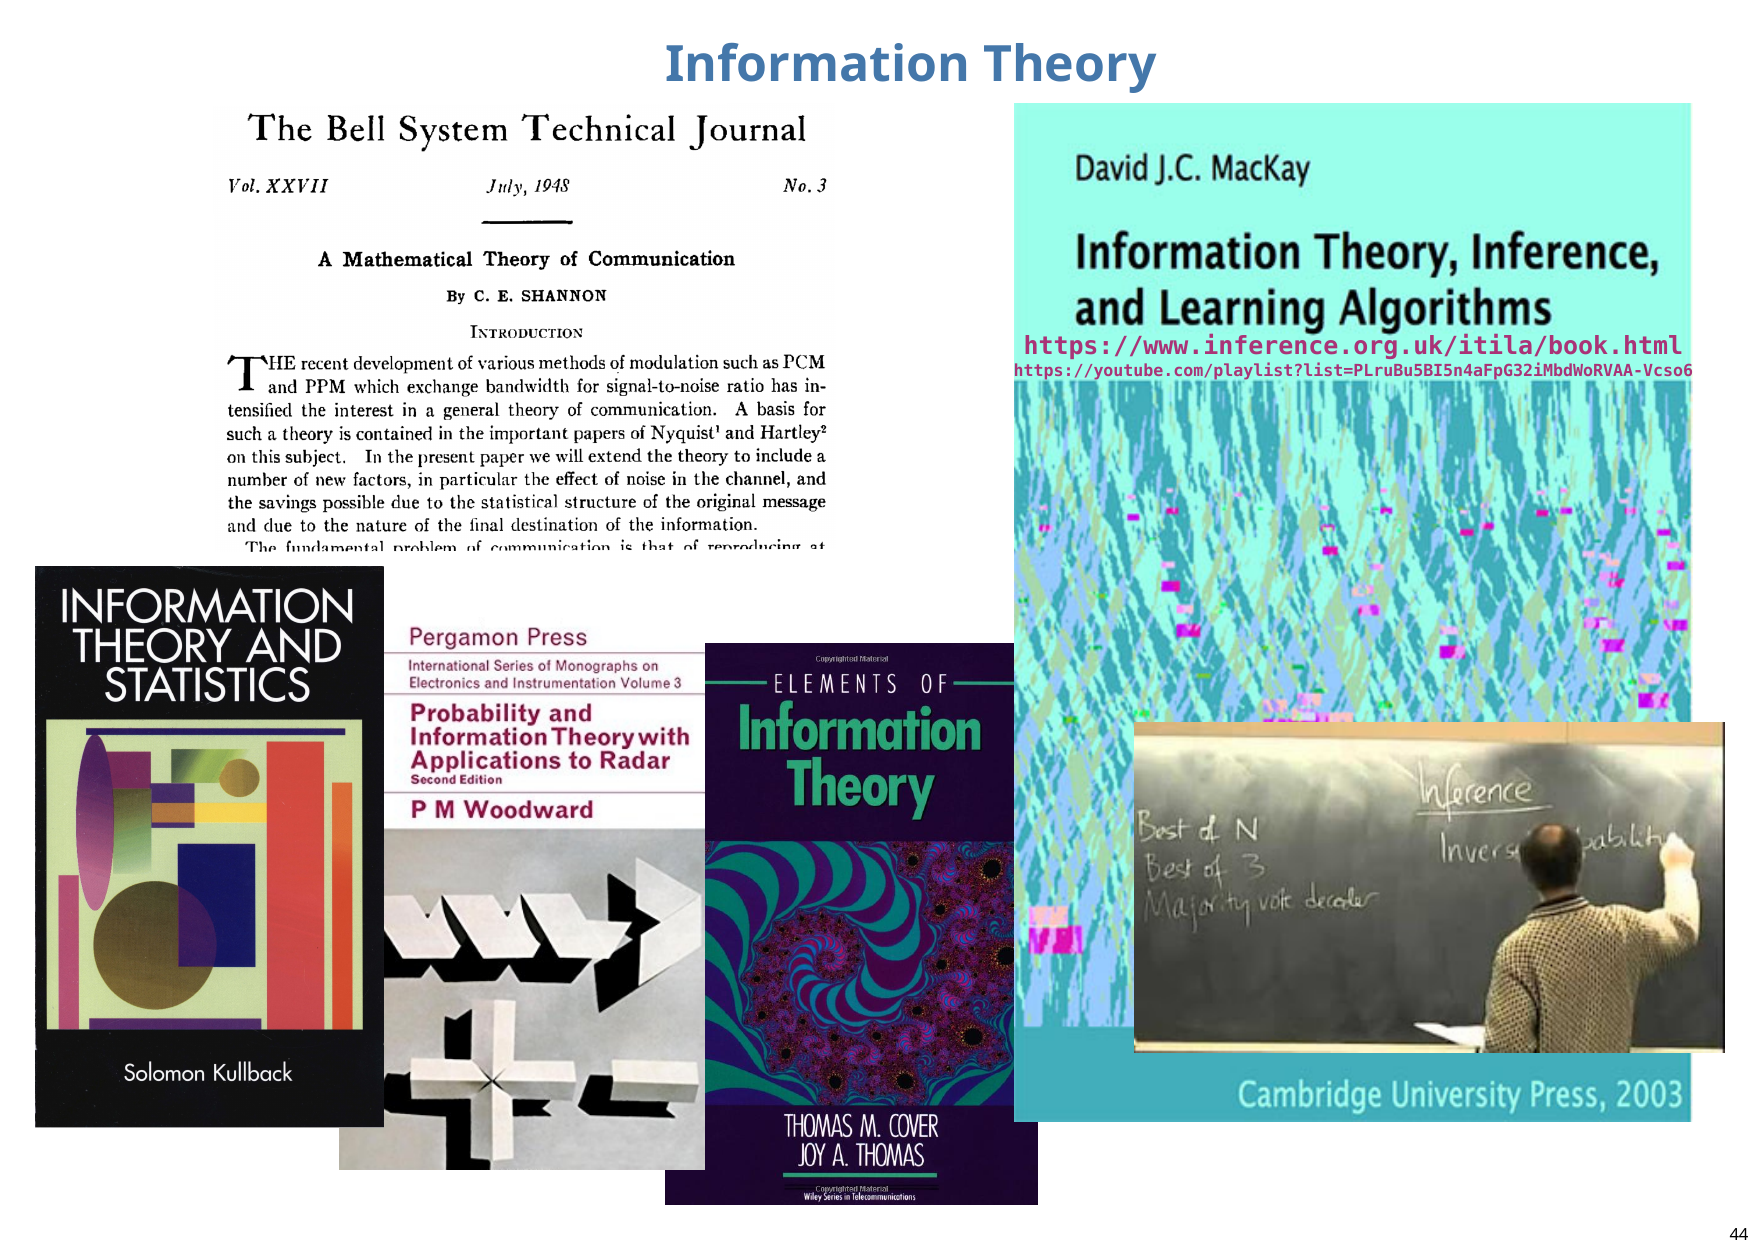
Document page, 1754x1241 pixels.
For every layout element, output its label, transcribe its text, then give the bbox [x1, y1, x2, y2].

picture [35, 388, 1725, 1205]
picture [1014, 103, 1693, 324]
text_box Information Theory [650, 21, 1104, 86]
text_box https://www.inference.org.uk/itila/book.html https://youtube.com/playlist?list=PLruBu5BI5n4aFpG32iMbdWoRVAA-Vcso6 [998, 324, 1709, 388]
picture [213, 103, 836, 552]
